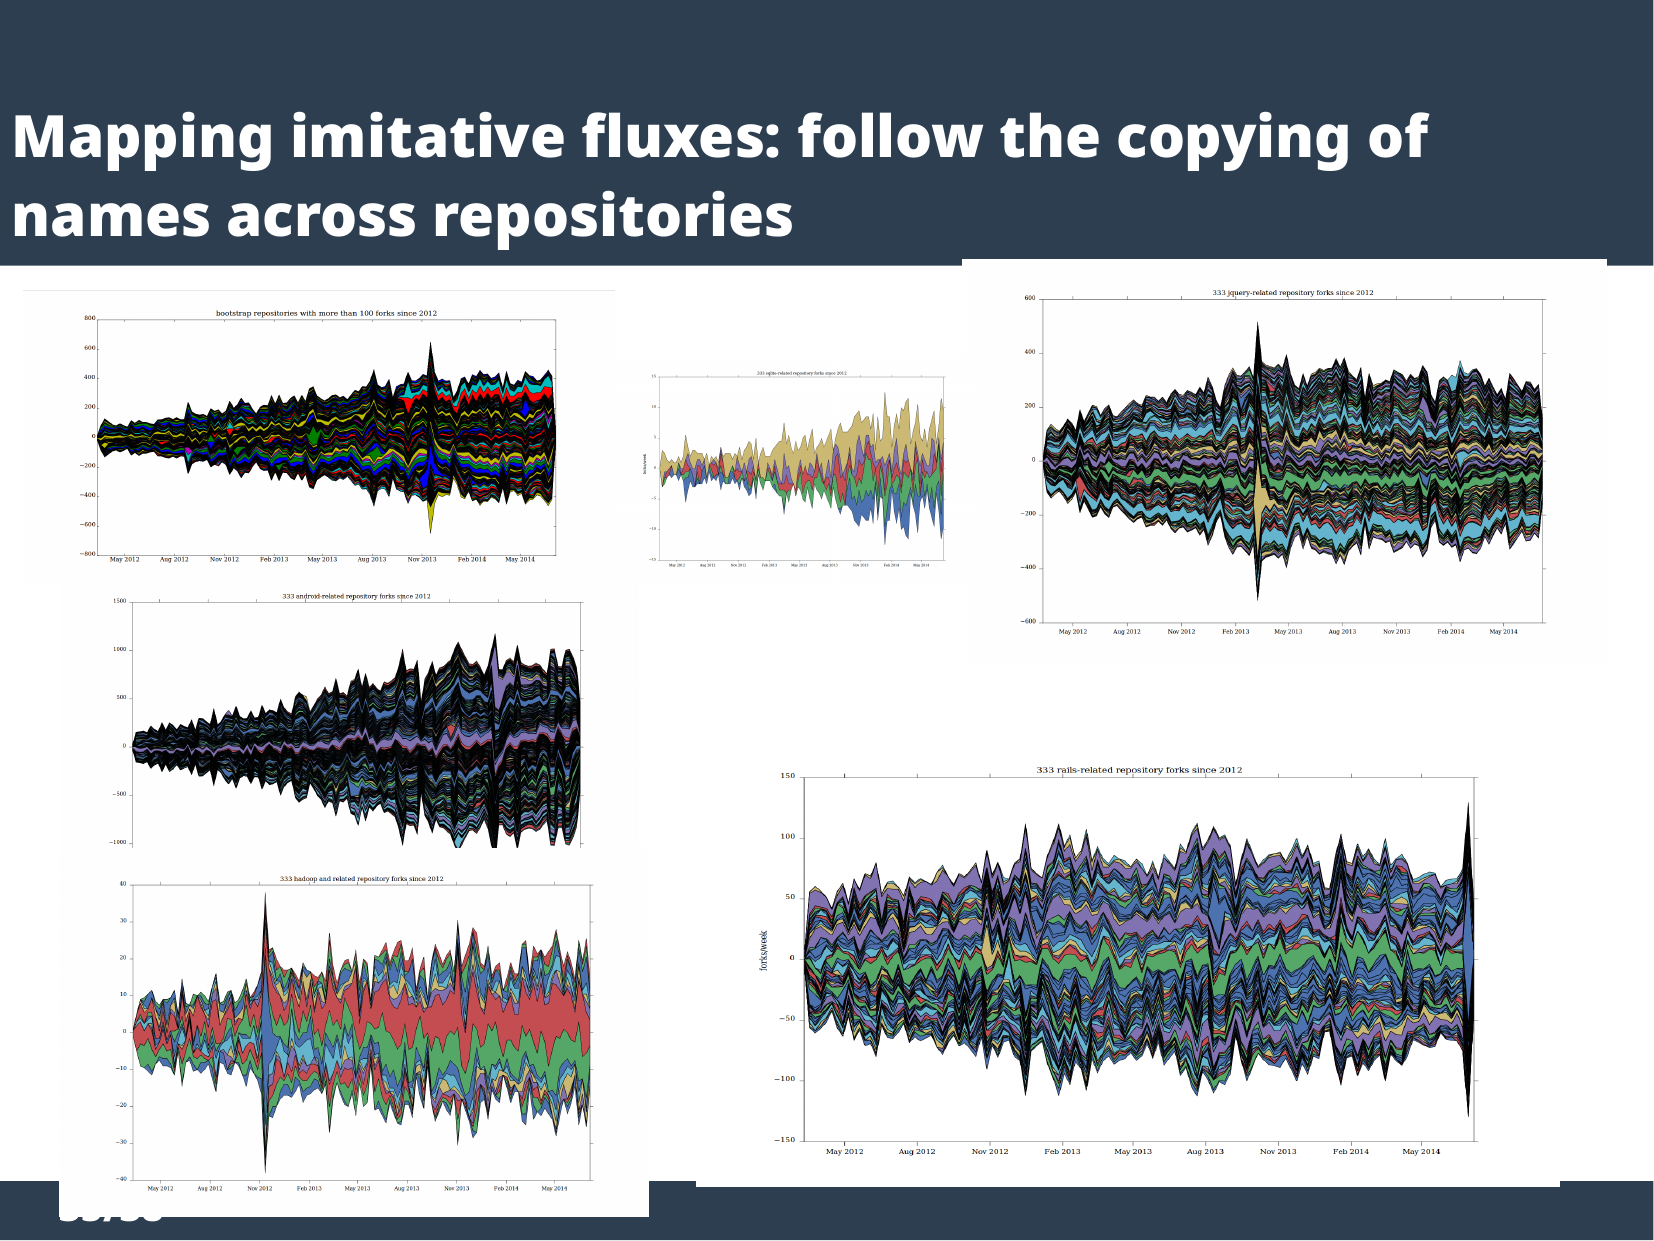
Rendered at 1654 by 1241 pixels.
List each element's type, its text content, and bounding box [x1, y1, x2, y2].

title Mapping imitative fluxes: follow the copying of names across repositories [11, 70, 1619, 278]
picture [23, 259, 1607, 1217]
picture [696, 732, 1560, 1187]
